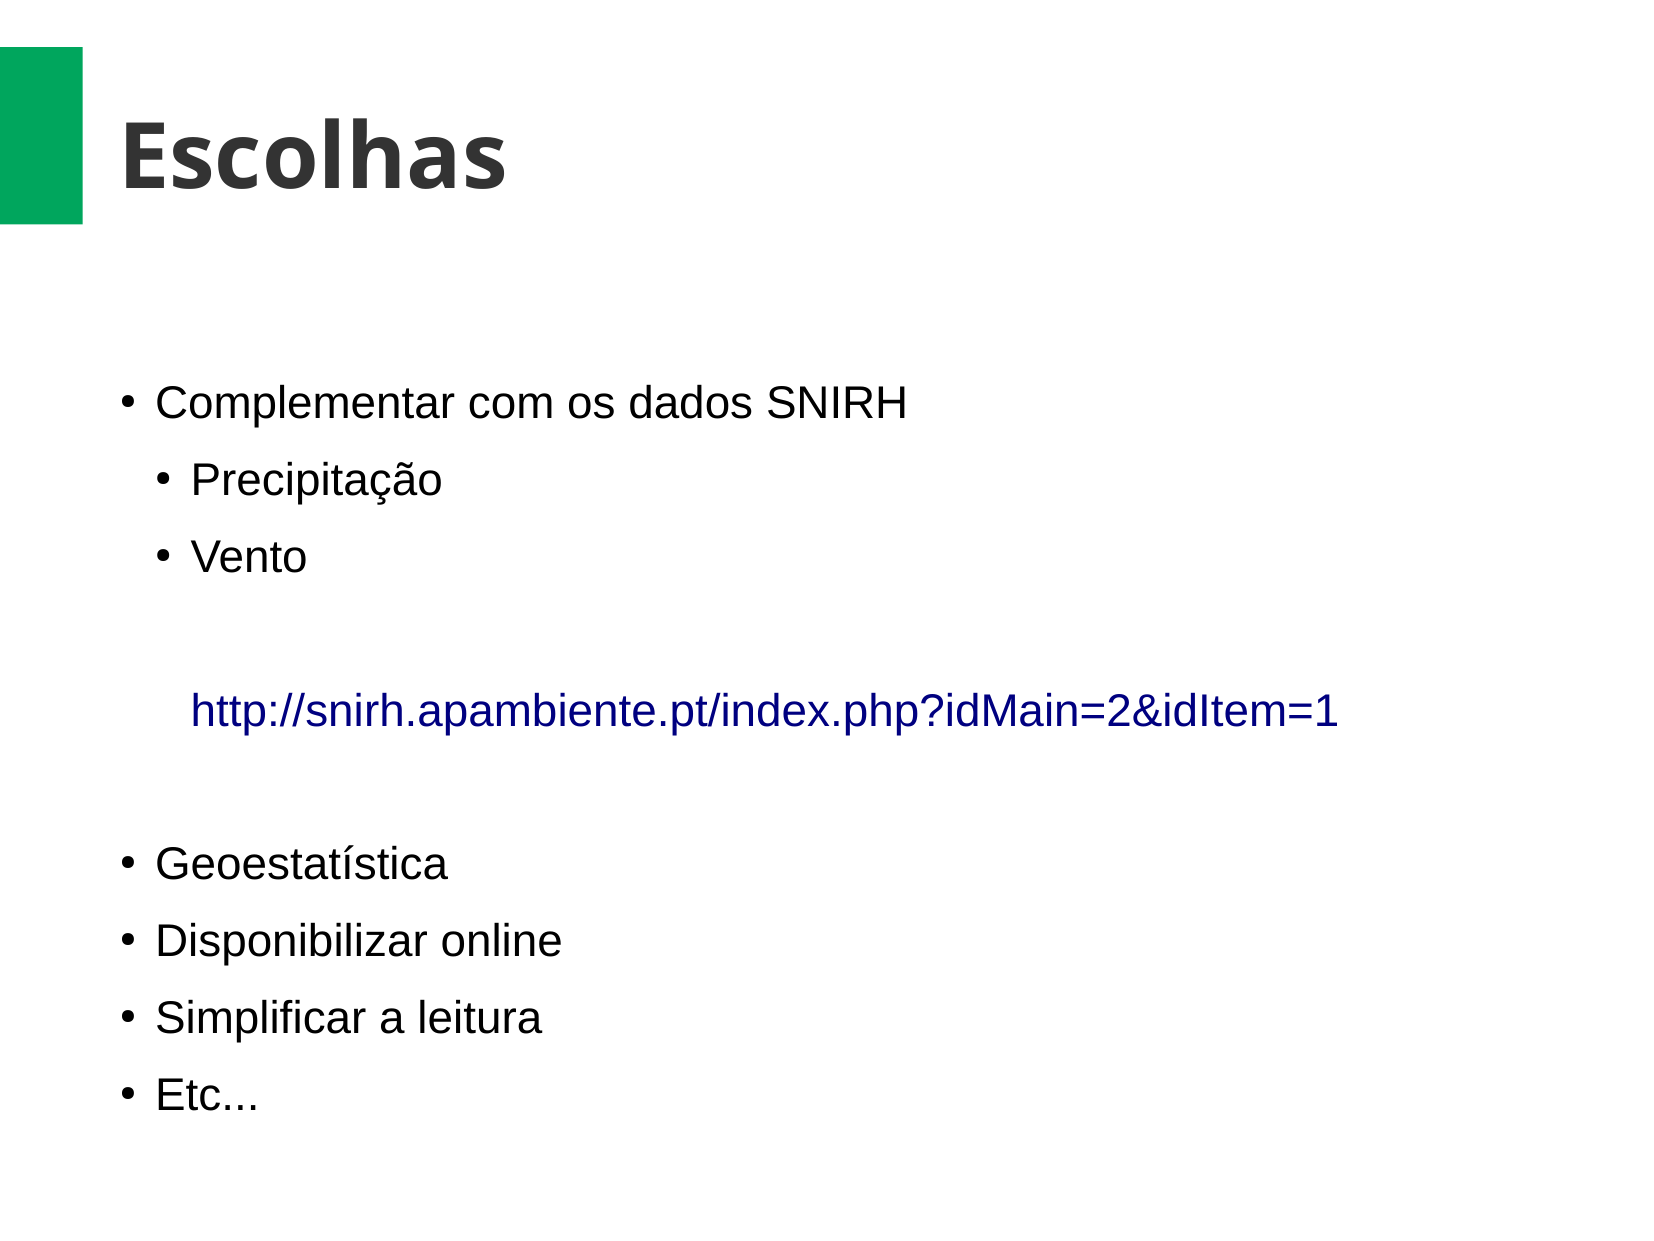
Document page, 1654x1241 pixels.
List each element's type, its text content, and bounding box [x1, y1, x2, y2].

text_box Complementar com os dados SNIRH Precipitação Vento http://snirh.apambiente.pt/index.php?idMain=2&idItem=1 Geoestatística Disponibilizar online Simplificar a leitura Etc... [105, 225, 1561, 1120]
title Escolhas [118, 49, 1571, 257]
